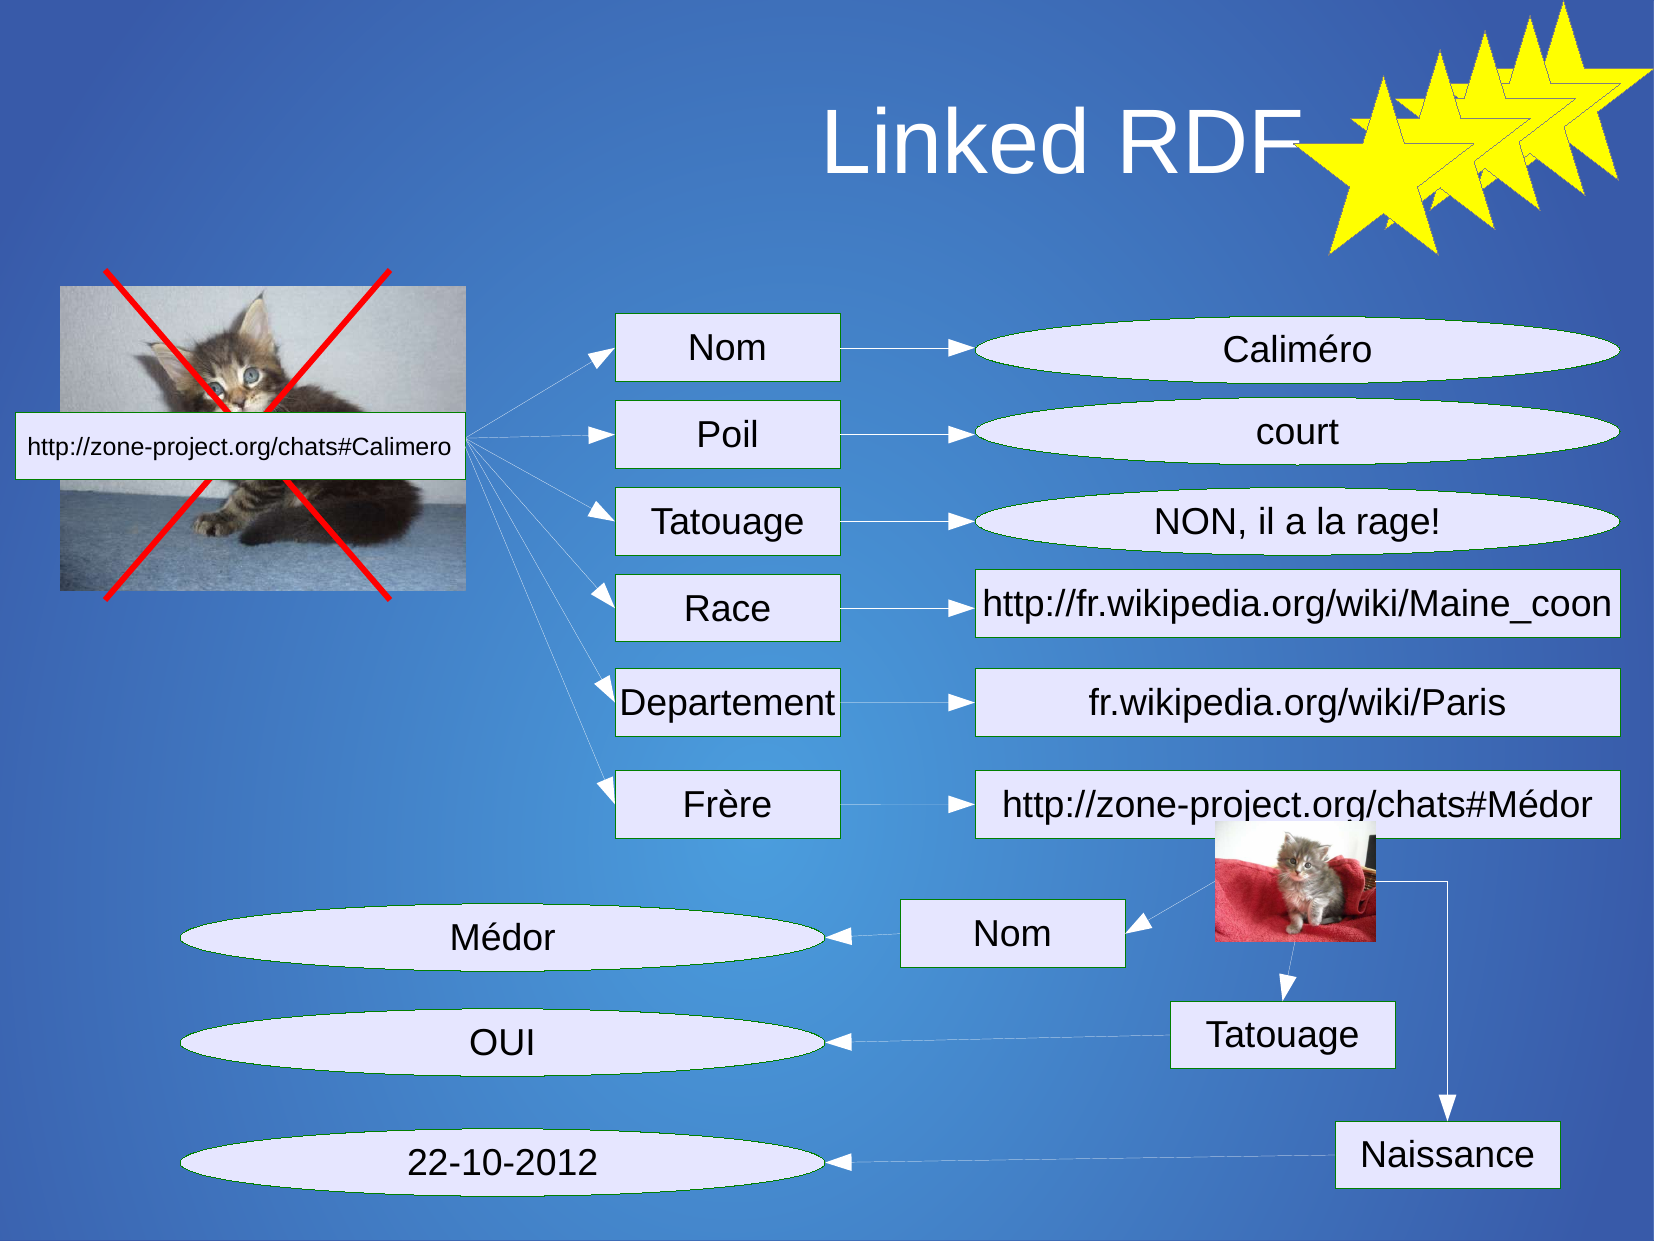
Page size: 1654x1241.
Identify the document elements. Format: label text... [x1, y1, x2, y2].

picture [0, 0, 1654, 1241]
text_box Tatouage [1170, 1001, 1396, 1069]
text_box Naissance [1335, 1121, 1561, 1189]
text_box Médor [180, 903, 825, 972]
text_box court [975, 397, 1621, 466]
text_box [1293, 0, 1654, 256]
text_box http://fr.wikipedia.org/wiki/Maine_coon [975, 569, 1621, 638]
text_box Frère [615, 770, 841, 839]
text_box http://zone-project.org/chats#Médor [975, 770, 1621, 839]
text_box Race [615, 574, 841, 642]
text_box fr.wikipedia.org/wiki/Paris [975, 668, 1621, 737]
text_box Nom [615, 313, 841, 382]
text_box NON, il a la rage! [975, 487, 1621, 556]
text_box Tatouage [615, 487, 841, 556]
text_box http://zone-project.org/chats#Calimero [15, 412, 466, 480]
text_box Caliméro [975, 316, 1621, 384]
title Linked RDF [735, 90, 1306, 195]
picture [1564, 0, 1654, 68]
text_box Nom [900, 899, 1126, 968]
text_box OUI [180, 1008, 825, 1077]
text_box Departement [615, 668, 841, 737]
text_box 22-10-2012 [180, 1128, 825, 1197]
text_box Poil [615, 400, 841, 469]
